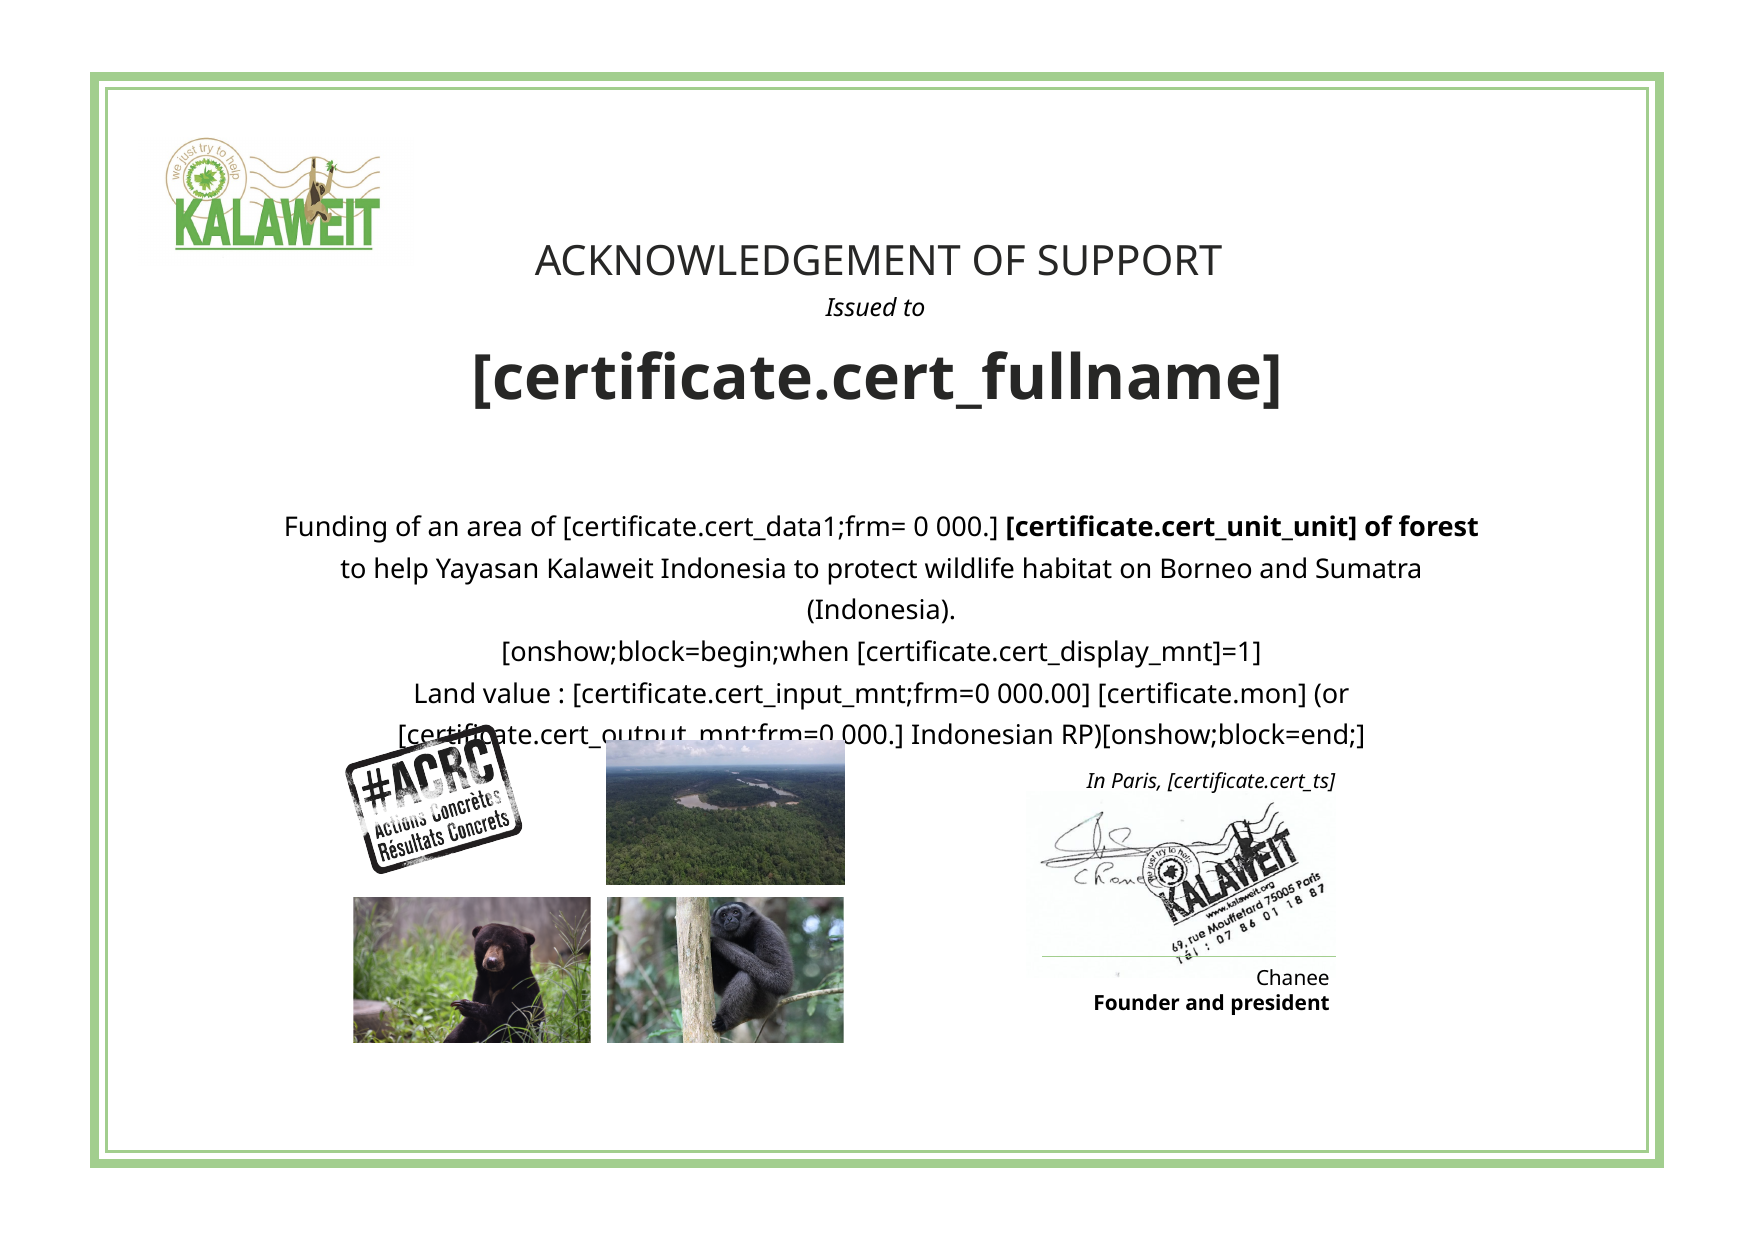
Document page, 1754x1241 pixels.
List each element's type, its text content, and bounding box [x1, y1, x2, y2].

picture [341, 721, 526, 877]
picture [353, 897, 591, 1043]
text_box Chanee Founder and president [1056, 957, 1345, 1023]
text_box [certificate.cert_fullname] [457, 329, 1299, 420]
picture [1026, 791, 1336, 978]
picture [606, 897, 844, 1043]
text_box Funding of an area of [certificate.cert_data1;frm= 0 000.] [certificate.cert_unit_unit] of forest to help Yayasan Kalaweit Indonesia to protect wildlife habitat on Borneo and Sumatra (Indonesia). [onshow;block=begin;when [certificate.cert_display_mnt]=1] Land value : [certificate.cert_input_mnt;frm=0 000.00] [certificate.mon] (or [certificate.cert_output_mnt;frm=0 000.] Indonesian RP)[onshow;block=end;] [255, 492, 1508, 758]
picture [606, 740, 845, 885]
text_box In Paris, [certificate.cert_ts] [1071, 760, 1350, 801]
text_box Issued to [810, 284, 941, 329]
picture [138, 137, 414, 266]
text_box ACKNOWLEDGEMENT OF SUPPORT [519, 226, 1238, 292]
